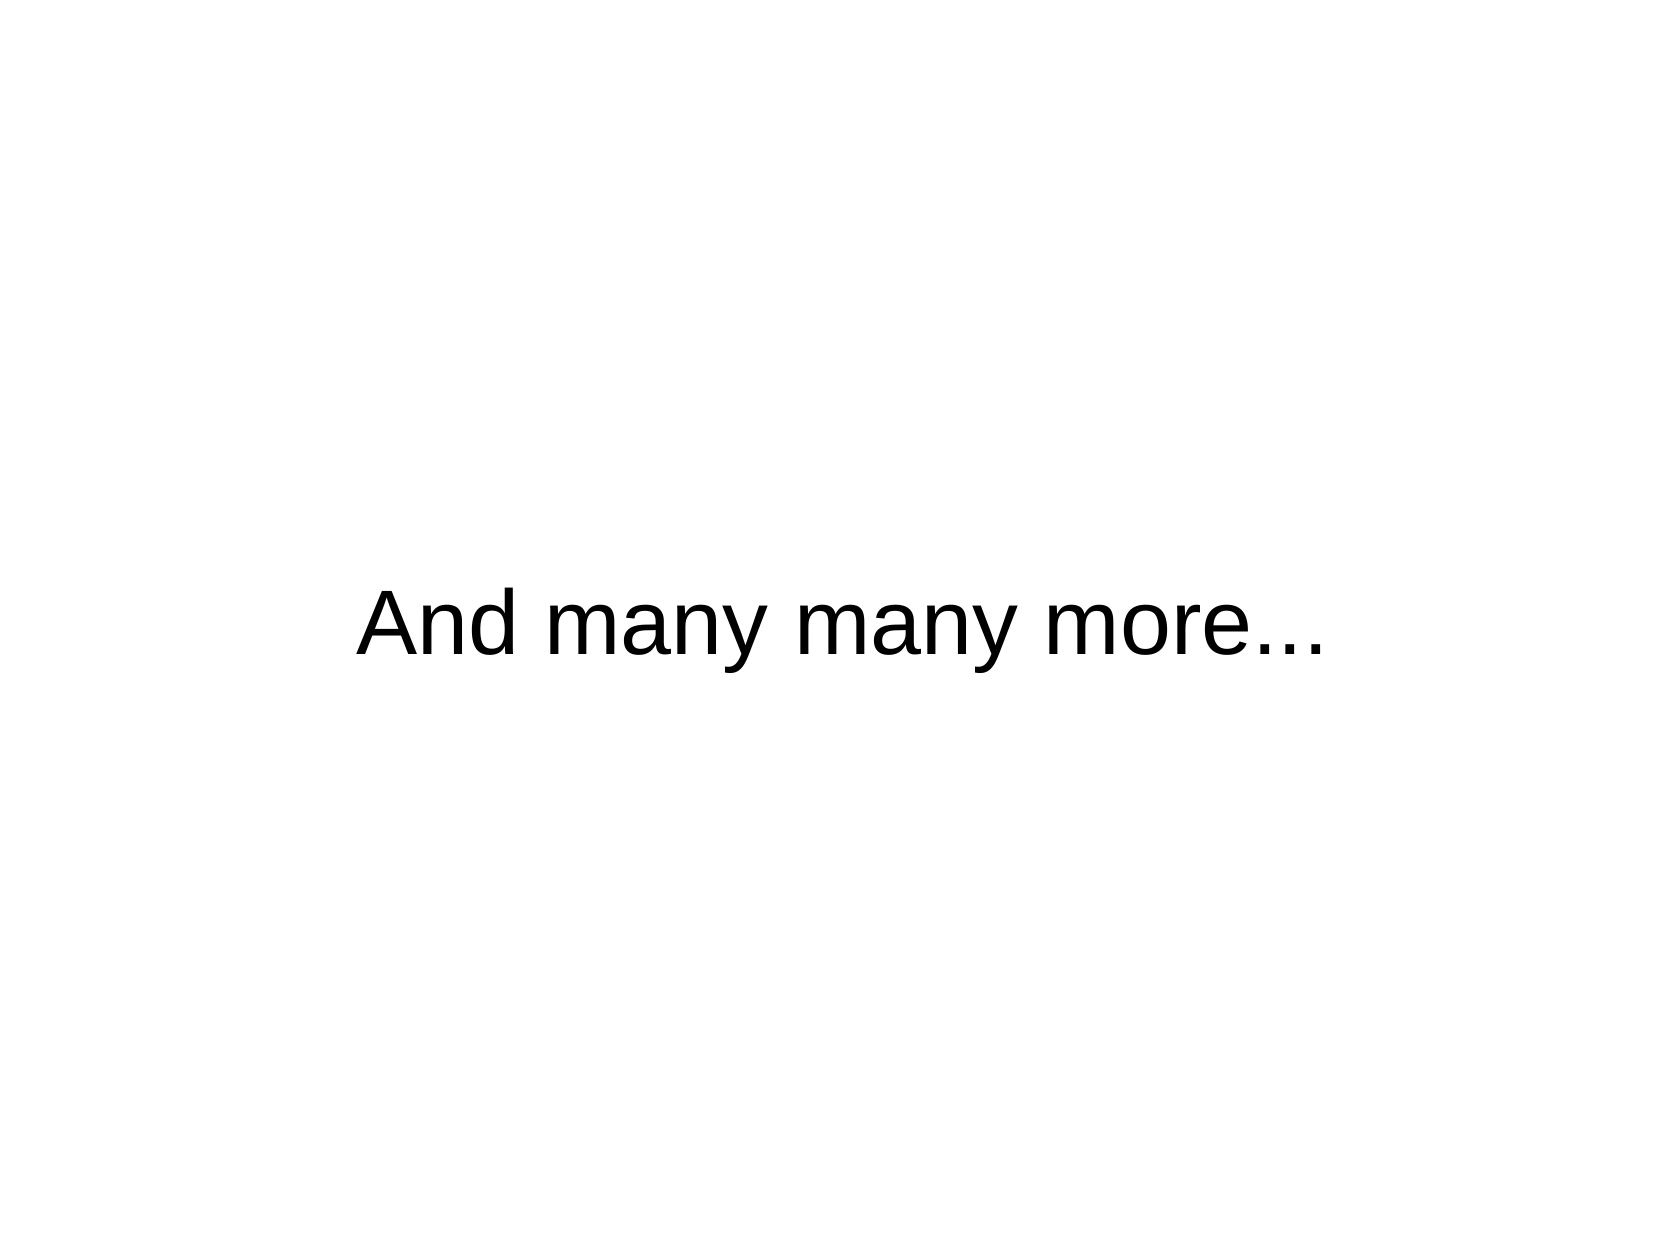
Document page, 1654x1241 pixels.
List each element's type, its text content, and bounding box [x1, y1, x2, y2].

title And many many more... [82, 519, 1571, 727]
